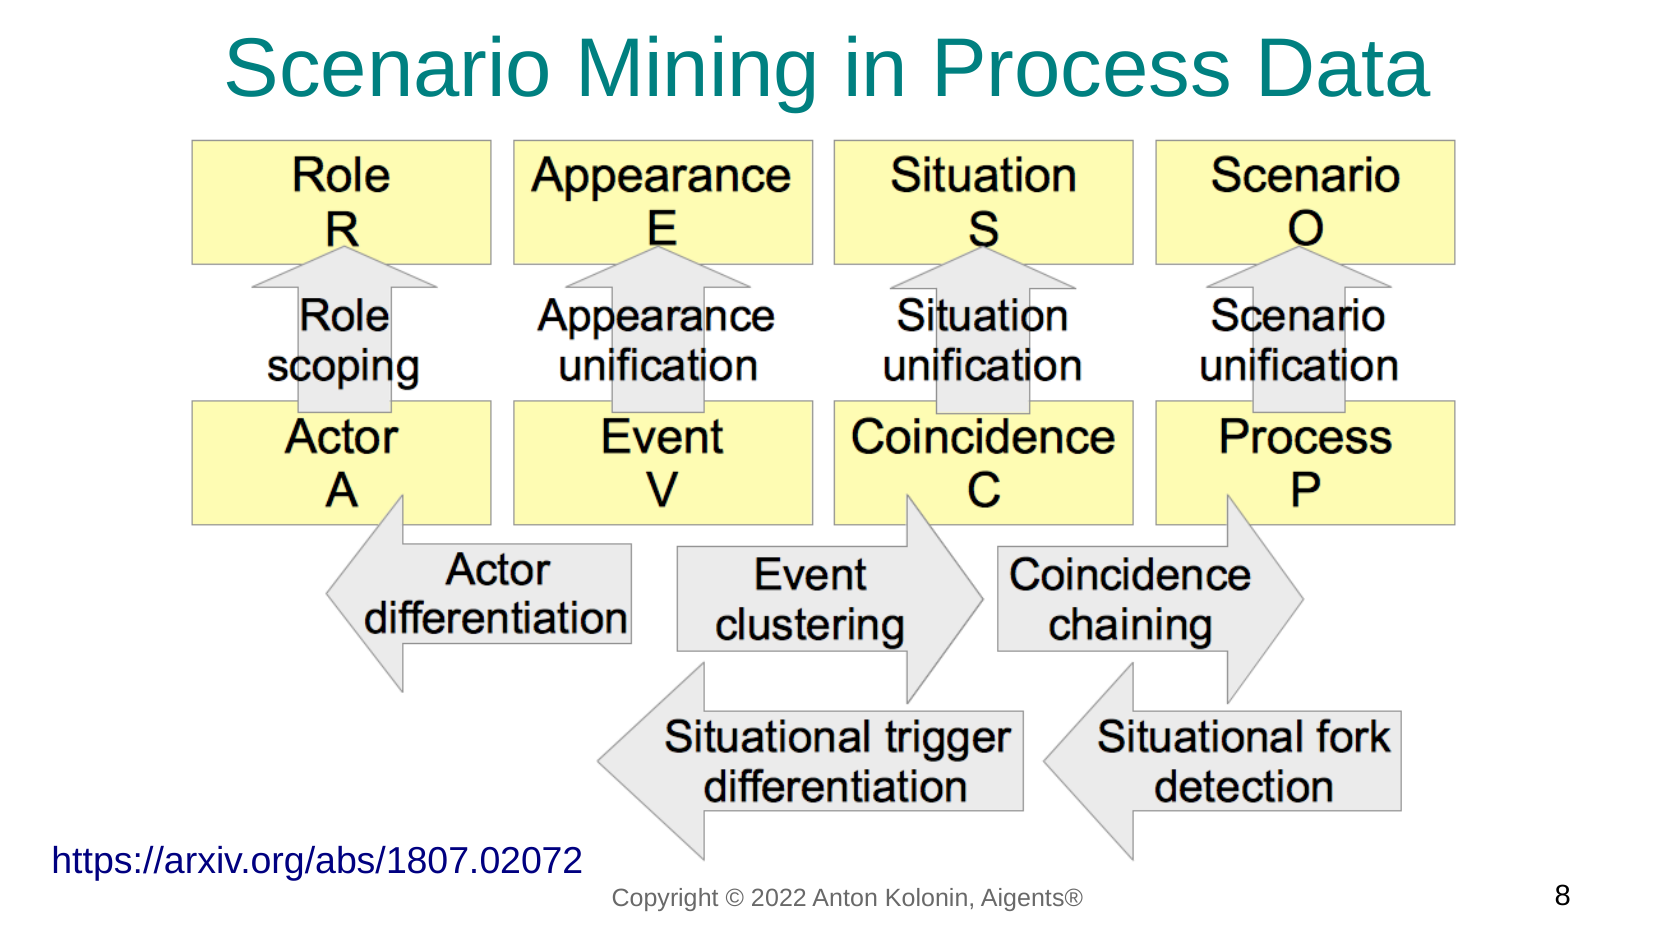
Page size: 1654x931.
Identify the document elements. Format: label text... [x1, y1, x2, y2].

picture [184, 131, 1462, 869]
text_box Scenario Mining in Process Data [0, 0, 1653, 135]
text_box https://arxiv.org/abs/1807.02072 [36, 831, 599, 889]
